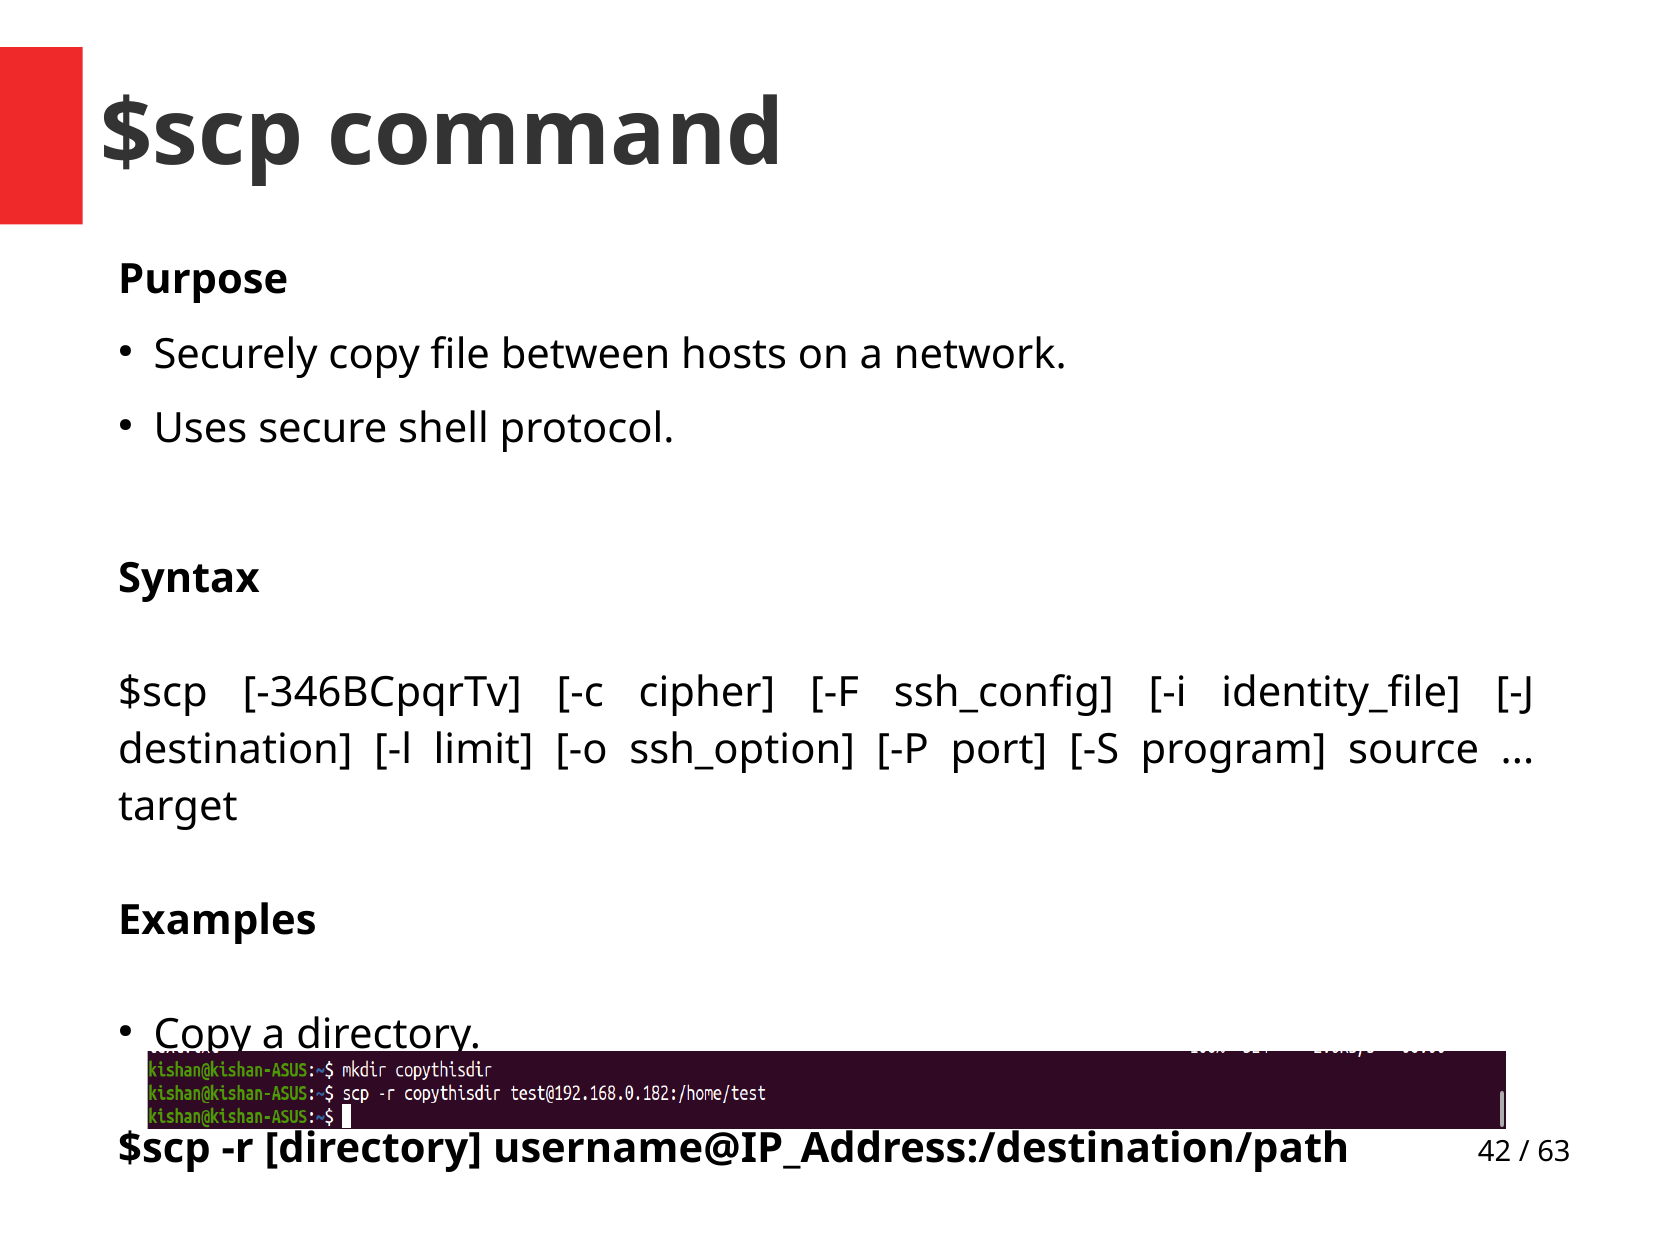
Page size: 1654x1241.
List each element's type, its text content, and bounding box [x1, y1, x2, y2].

picture [147, 1051, 1506, 1129]
title $scp command [100, 25, 1554, 233]
subtitle Purpose Securely copy file between hosts on a network. Uses secure shell protocol. Syntax $scp [-346BCpqrTv] [-c cipher] [-F ssh_config] [-i identity_file] [-J destination] [-l limit] [-o ssh_option] [-P port] [-S program] source ... target Examples Copy a directory. $scp -r [directory] username@IP_Address:/destination/path [118, 248, 1536, 1241]
